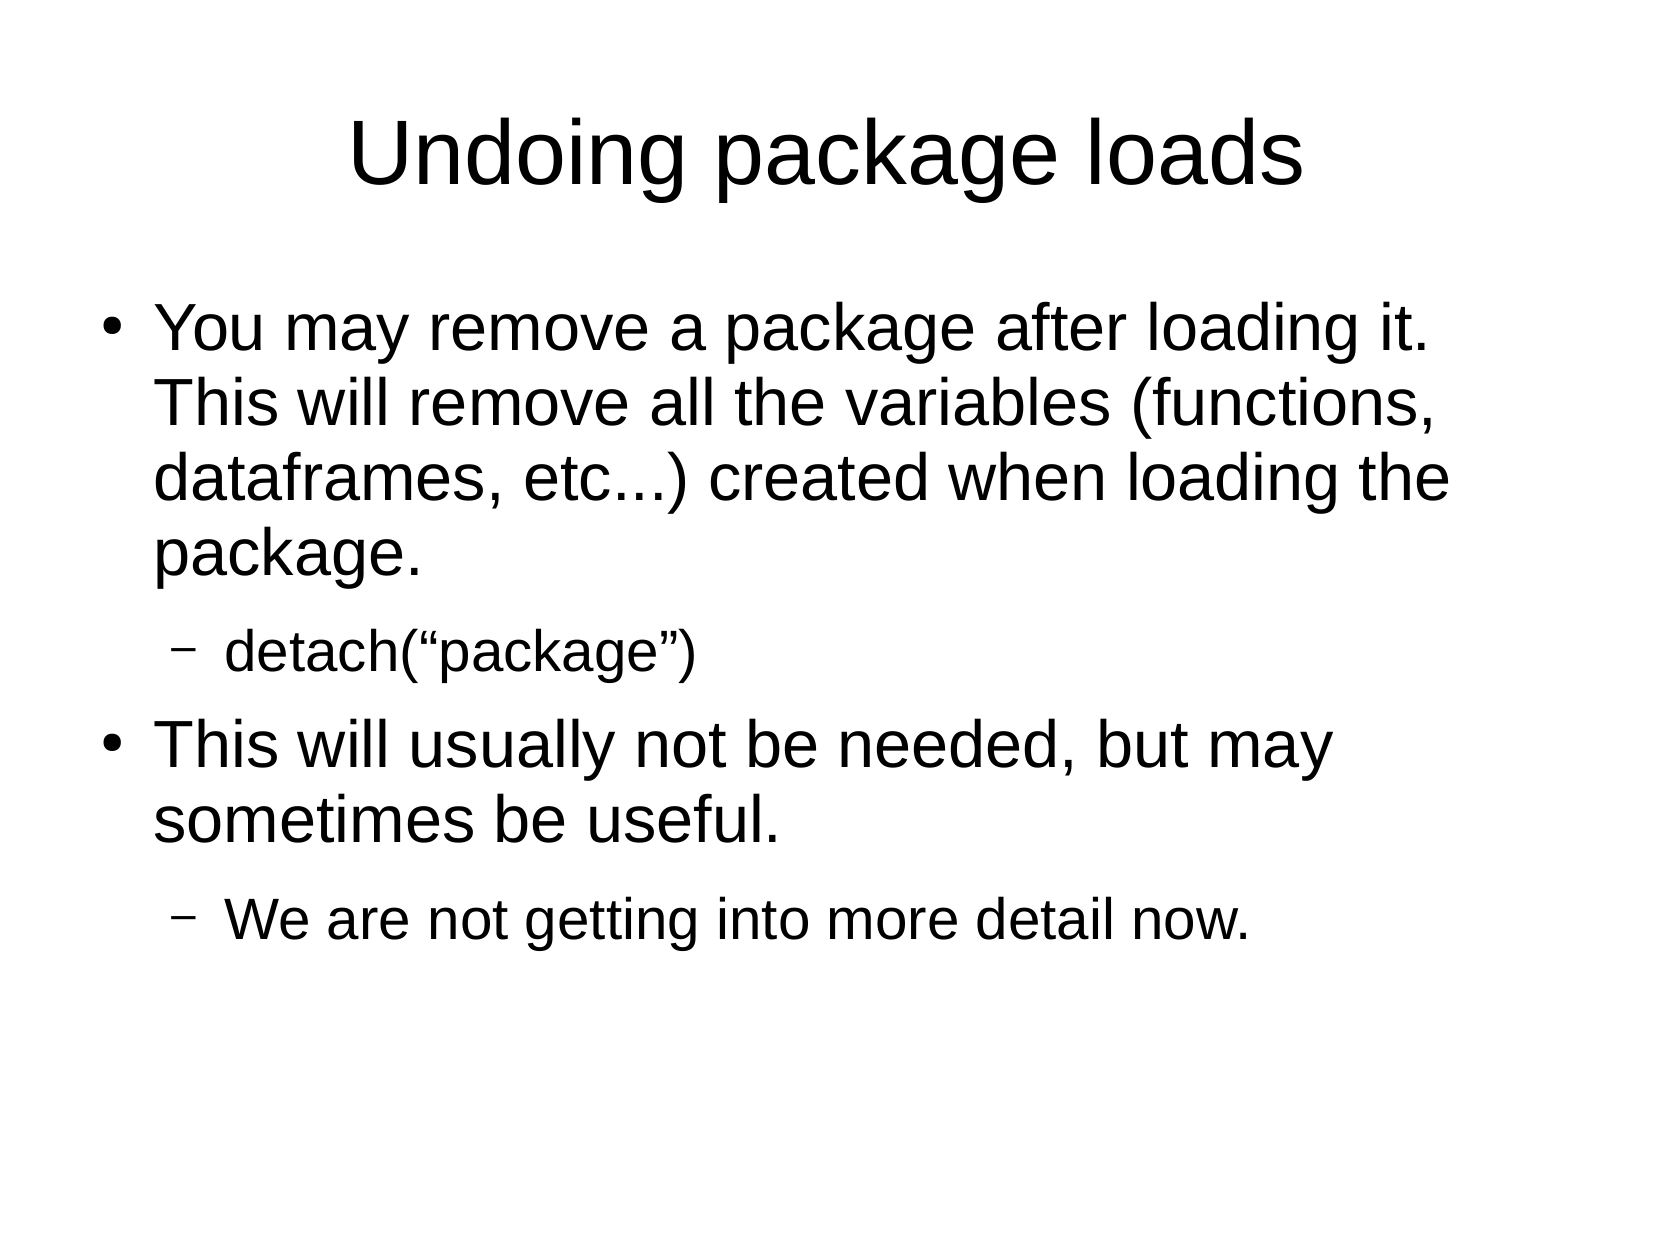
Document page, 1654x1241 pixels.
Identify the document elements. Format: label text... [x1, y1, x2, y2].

title Undoing package loads [82, 49, 1571, 257]
list You may remove a package after loading it. This will remove all the variables (functions, dataframes, etc...) created when loading the package. detach(“package”) This will usually not be needed, but may sometimes be useful. We are not getting into more detail now. [82, 290, 1571, 1010]
